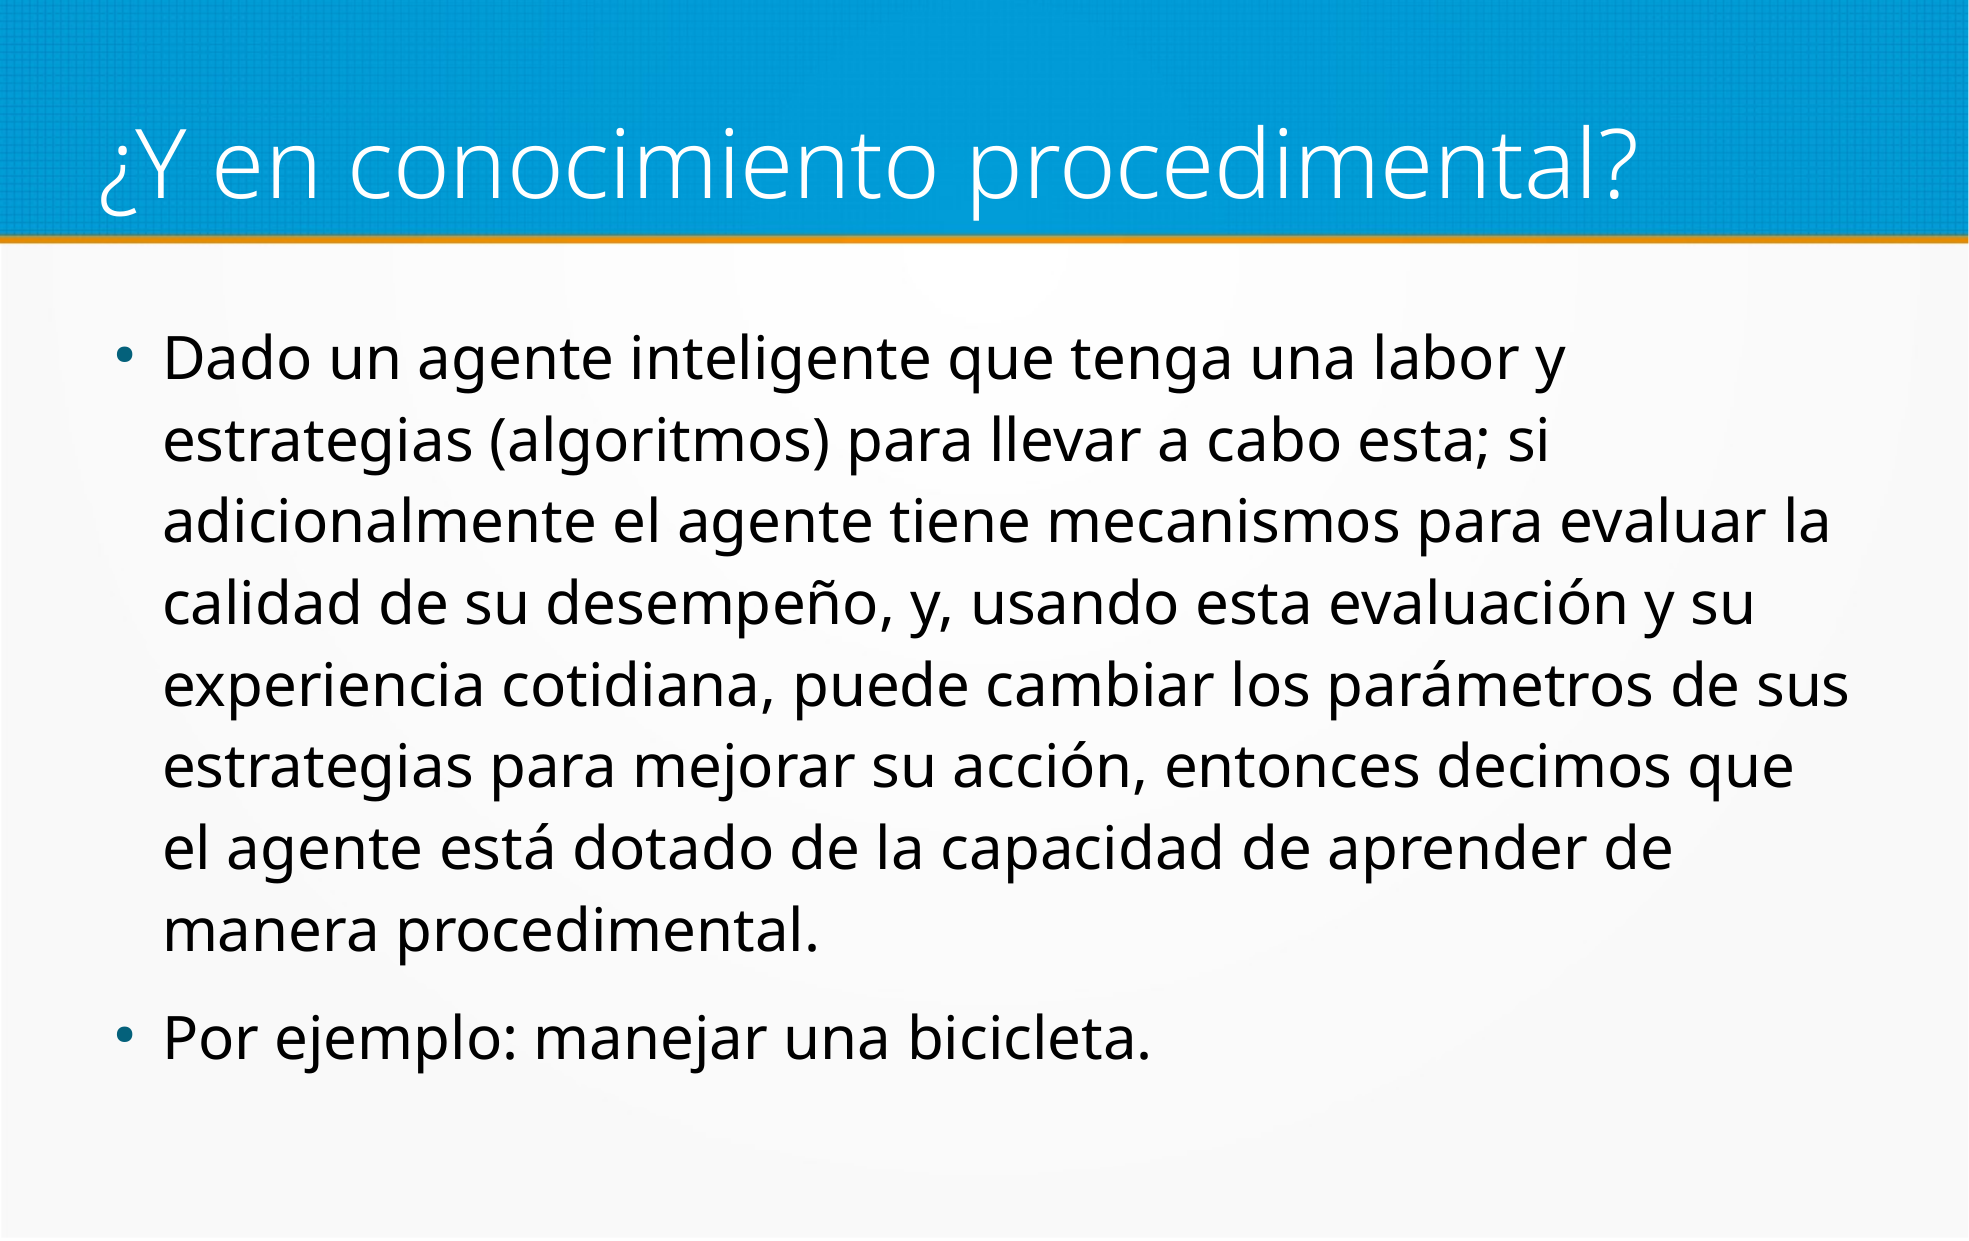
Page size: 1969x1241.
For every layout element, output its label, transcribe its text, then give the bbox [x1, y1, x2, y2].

picture [0, 233, 1969, 1241]
list Dado un agente inteligente que tenga una labor y estrategias (algoritmos) para llevar a cabo esta; si adicionalmente el agente tiene mecanismos para evaluar la calidad de su desempeño, y, usando esta evaluación y su experiencia cotidiana, puede cambiar los parámetros de sus estrategias para mejorar su acción, entonces decimos que el agente está dotado de la capacidad de aprender de manera procedimental. Por ejemplo: manejar una bicicleta. [98, 315, 1861, 1081]
title ¿Y en conocimiento procedimental? [98, 19, 1870, 227]
